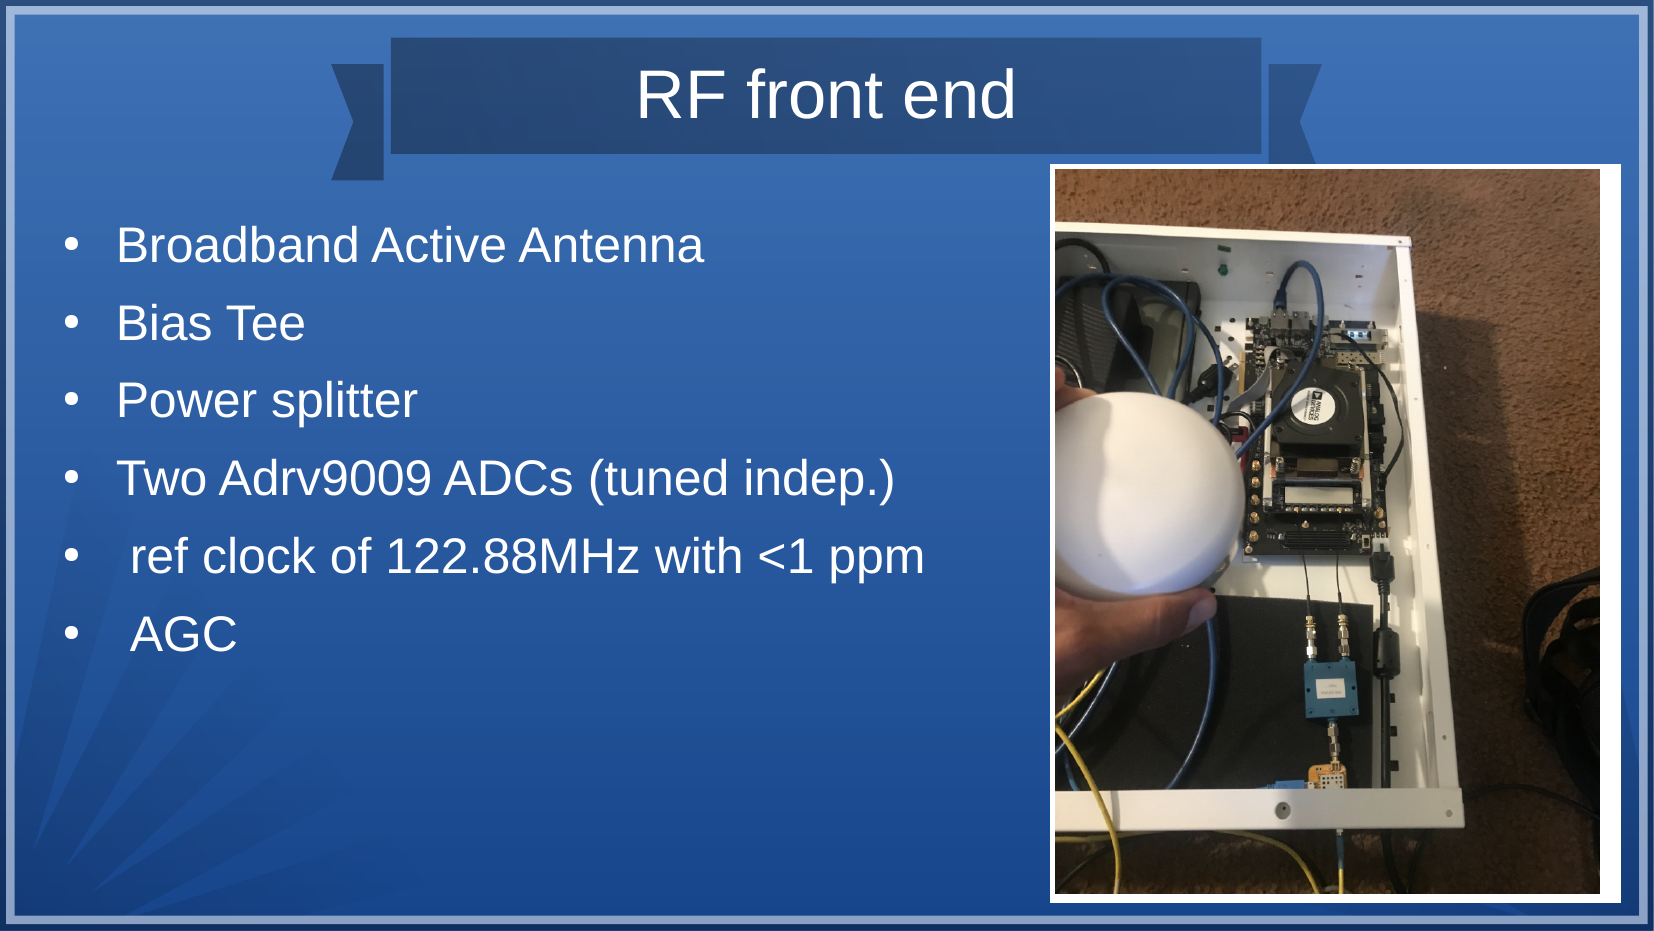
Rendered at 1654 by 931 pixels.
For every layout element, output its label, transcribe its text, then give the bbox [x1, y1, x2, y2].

picture [1050, 164, 1621, 903]
list Broadband Active Antenna Bias Tee Power splitter Two Adrv9009 ADCs (tuned indep.) ref clock of 122.88MHz with <1 ppm AGC [45, 217, 1050, 841]
title RF front end [389, 35, 1264, 154]
